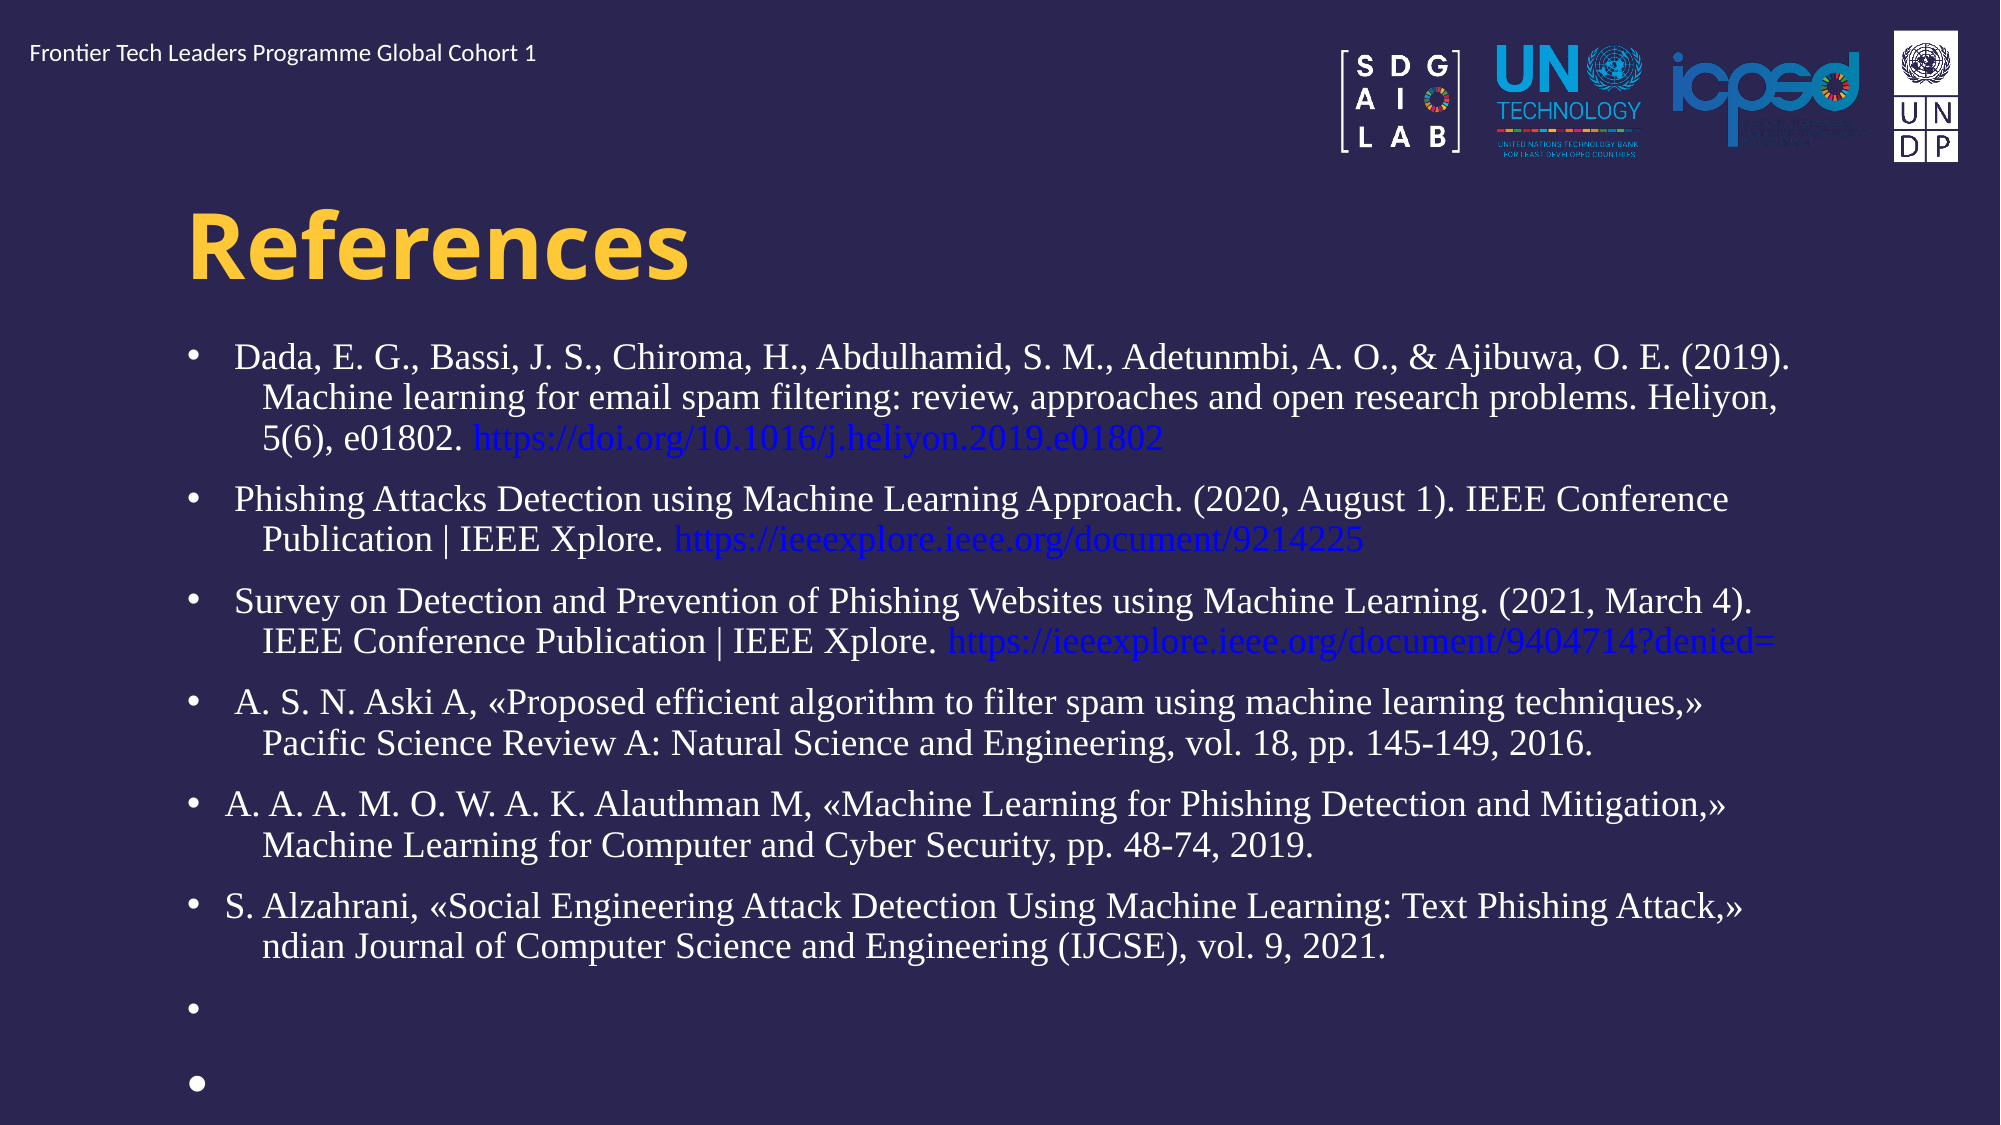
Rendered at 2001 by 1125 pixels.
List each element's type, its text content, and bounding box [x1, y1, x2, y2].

text_box Frontier Tech Leaders Programme Global Cohort 1 [14, 29, 846, 75]
title References [170, 174, 1830, 326]
list Dada, E. G., Bassi, J. S., Chiroma, H., Abdulhamid, S. M., Adetunmbi, A. O., & Ajibuwa, O. E. (2019). Machine learning for email spam filtering: review, approaches and open research problems. Heliyon, 5(6), e01802. https://doi.org/10.1016/j.heliyon.2019.e01802 Phishing Attacks Detection using Machine Learning Approach. (2020, August 1). IEEE Conference Publication | IEEE Xplore. https://ieeexplore.ieee.org/document/9214225 Survey on Detection and Prevention of Phishing Websites using Machine Learning. (2021, March 4). IEEE Conference Publication | IEEE Xplore. https://ieeexplore.ieee.org/document/9404714?denied= A. S. N. Aski A, «Proposed efficient algorithm to filter spam using machine learning techniques,» Pacific Science Review A: Natural Science and Engineering, vol. 18, pp. 145-149, 2016. A. A. A. M. O. W. A. K. Alauthman M, «Machine Learning for Phishing Detection and Mitigation,» Machine Learning for Computer and Cyber Security, pp. 48-74, 2019. S. Alzahrani, «Social Engineering Attack Detection Using Machine Learning: Text Phishing Attack,» ndian Journal of Computer Science and Engineering (IJCSE), vol. 9, 2021. [172, 329, 1828, 1014]
